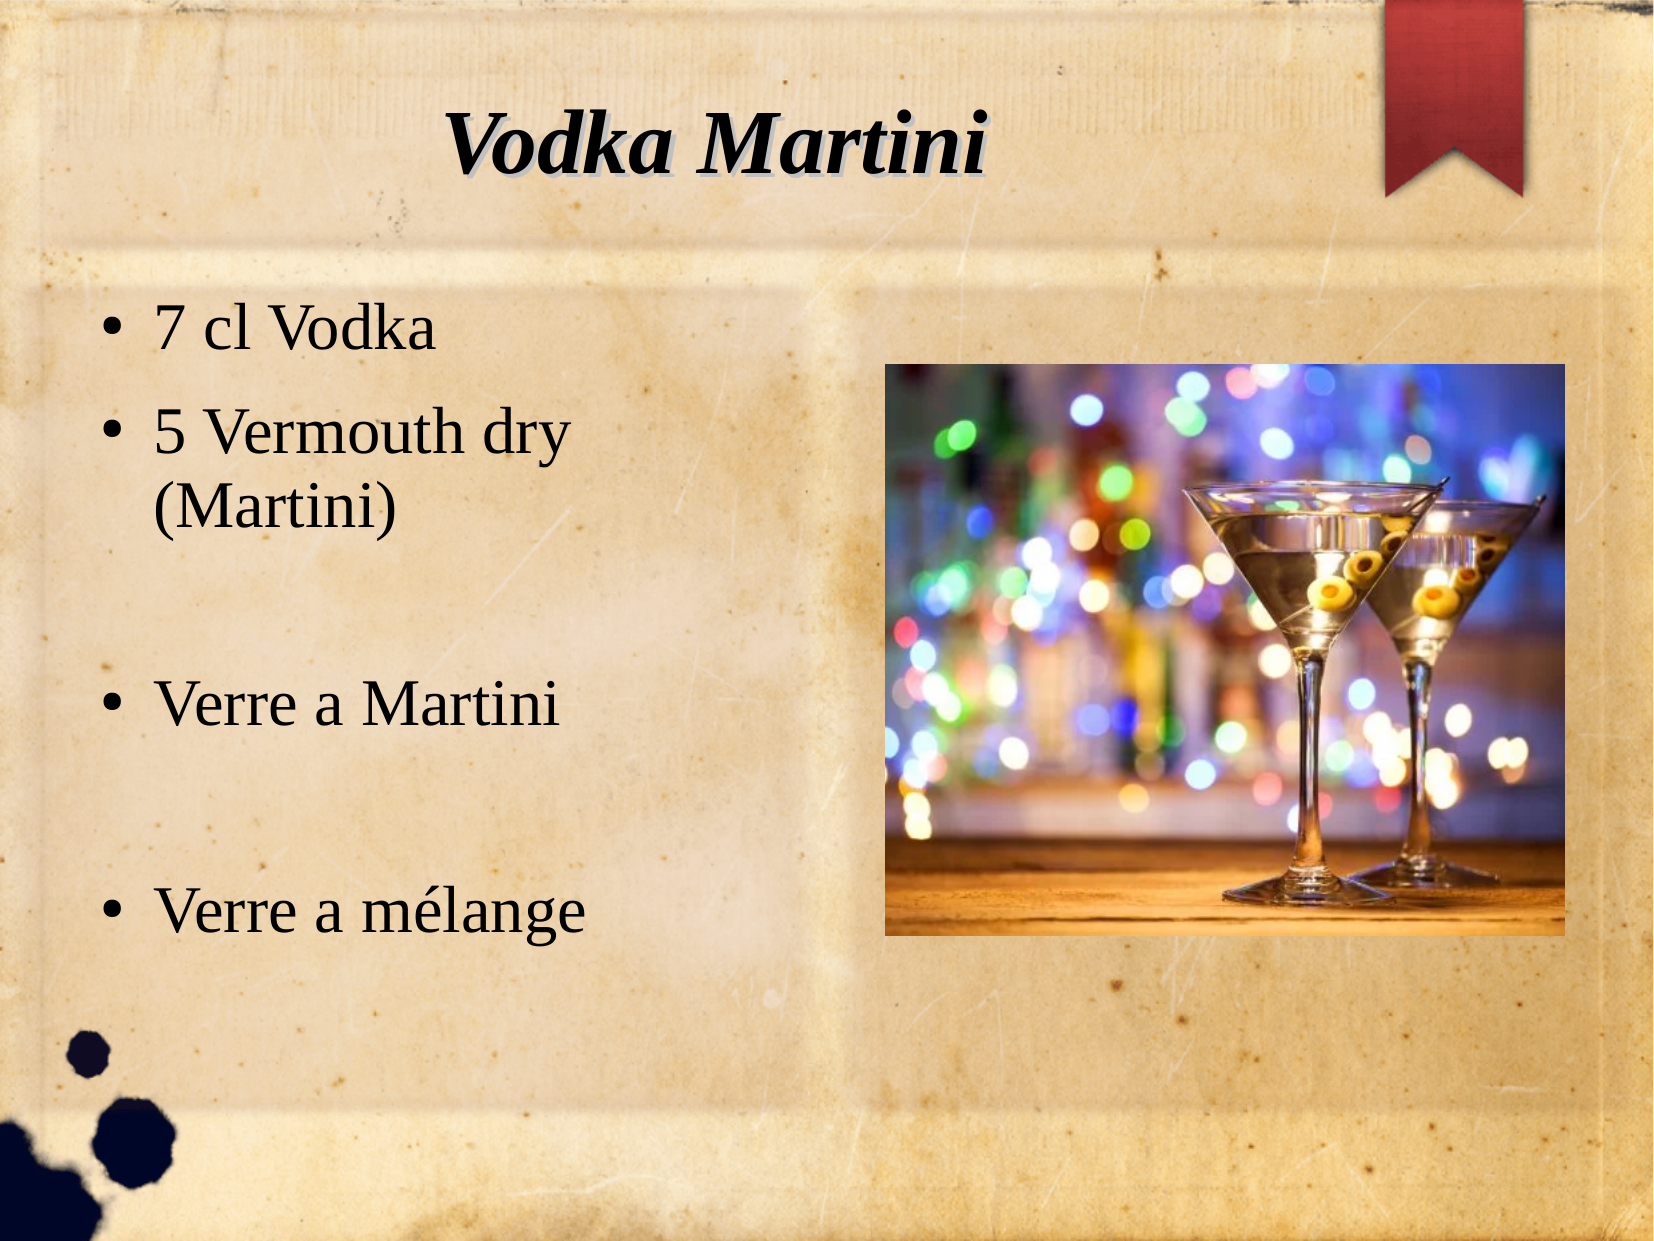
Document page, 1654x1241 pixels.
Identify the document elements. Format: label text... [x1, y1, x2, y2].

picture [0, 0, 1654, 1241]
list Verre a Martini Verre a mélange [82, 665, 793, 1009]
title Vodka Martini [82, 49, 1347, 237]
list 7 cl Vodka 5 Vermouth dry (Martini) [82, 290, 793, 634]
